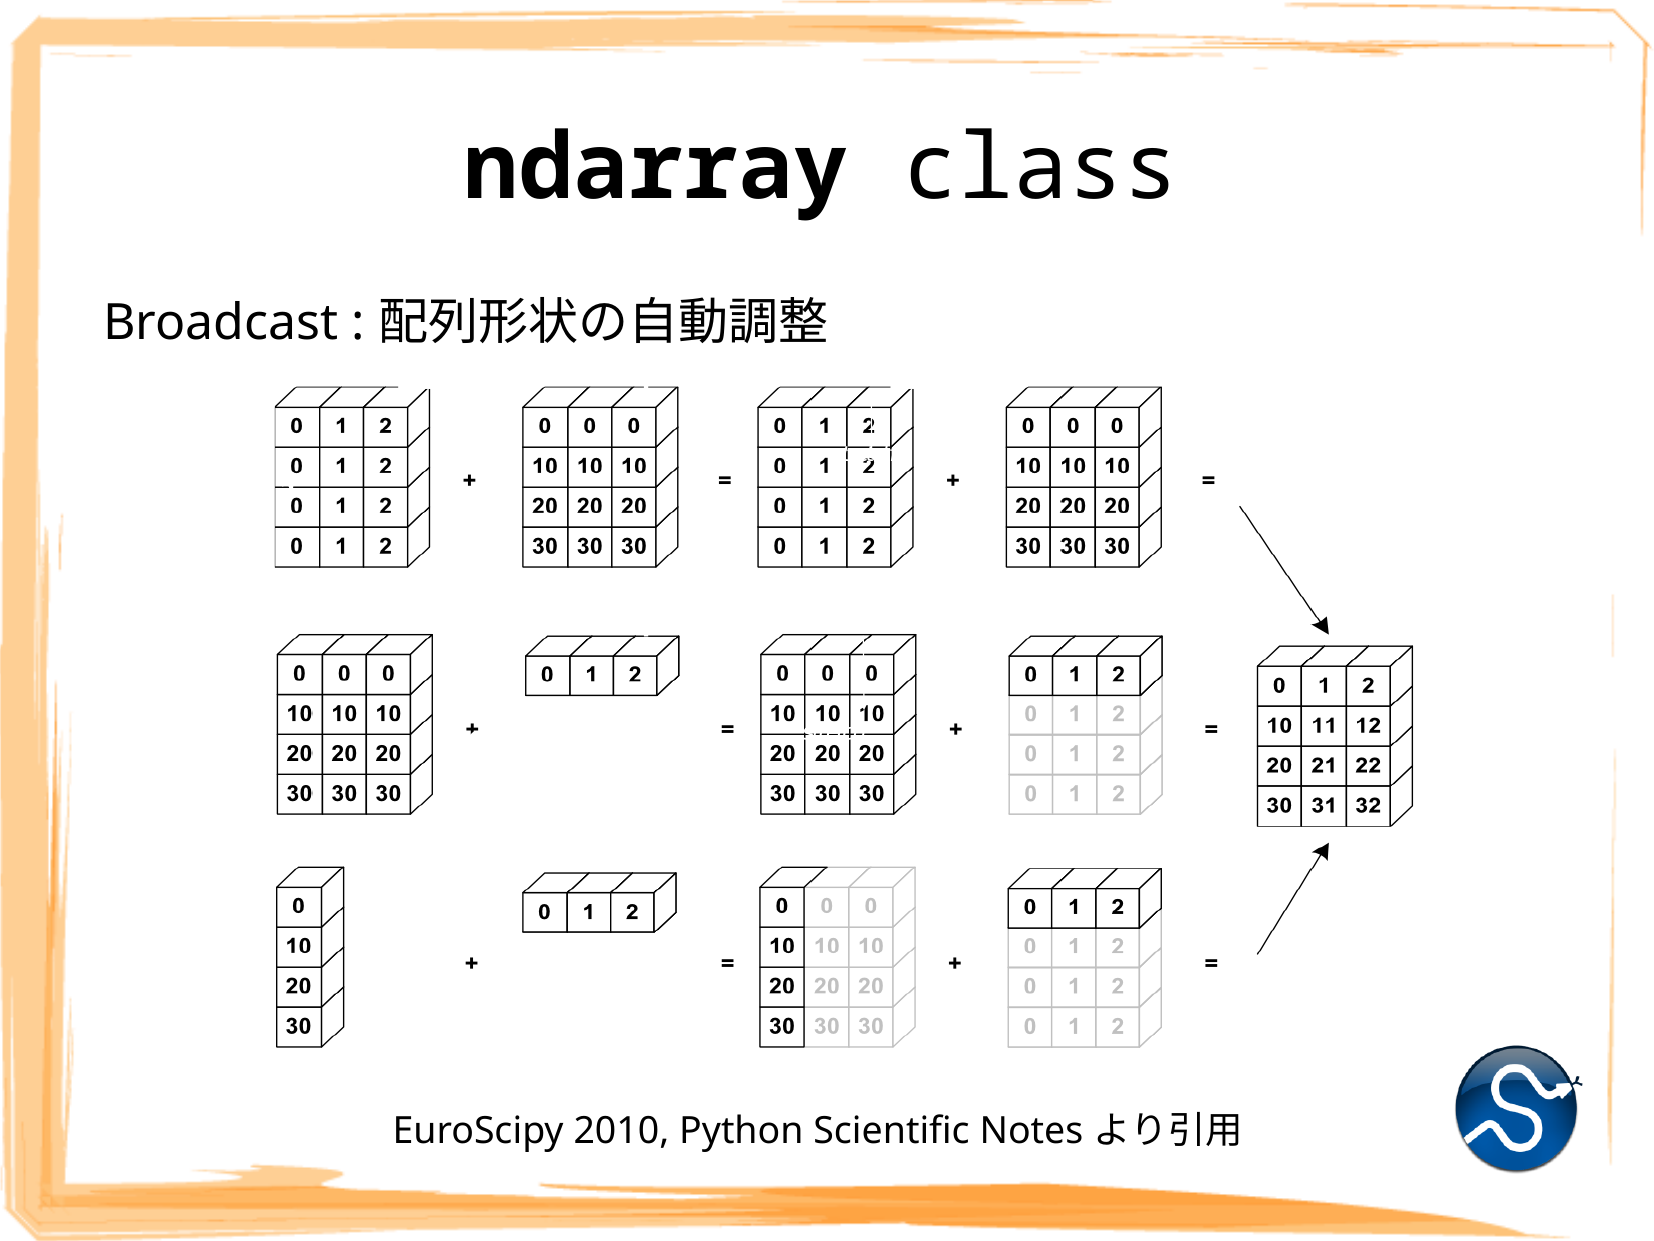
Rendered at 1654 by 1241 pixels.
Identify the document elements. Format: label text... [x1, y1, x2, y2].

title ndarray class [76, 59, 1565, 267]
text_box EuroScipy 2010, Python Scientific Notes より引用 [377, 1092, 1263, 1148]
text_box Broadcast : 配列形状の自動調整 [88, 273, 846, 343]
picture [0, 0, 1654, 1241]
